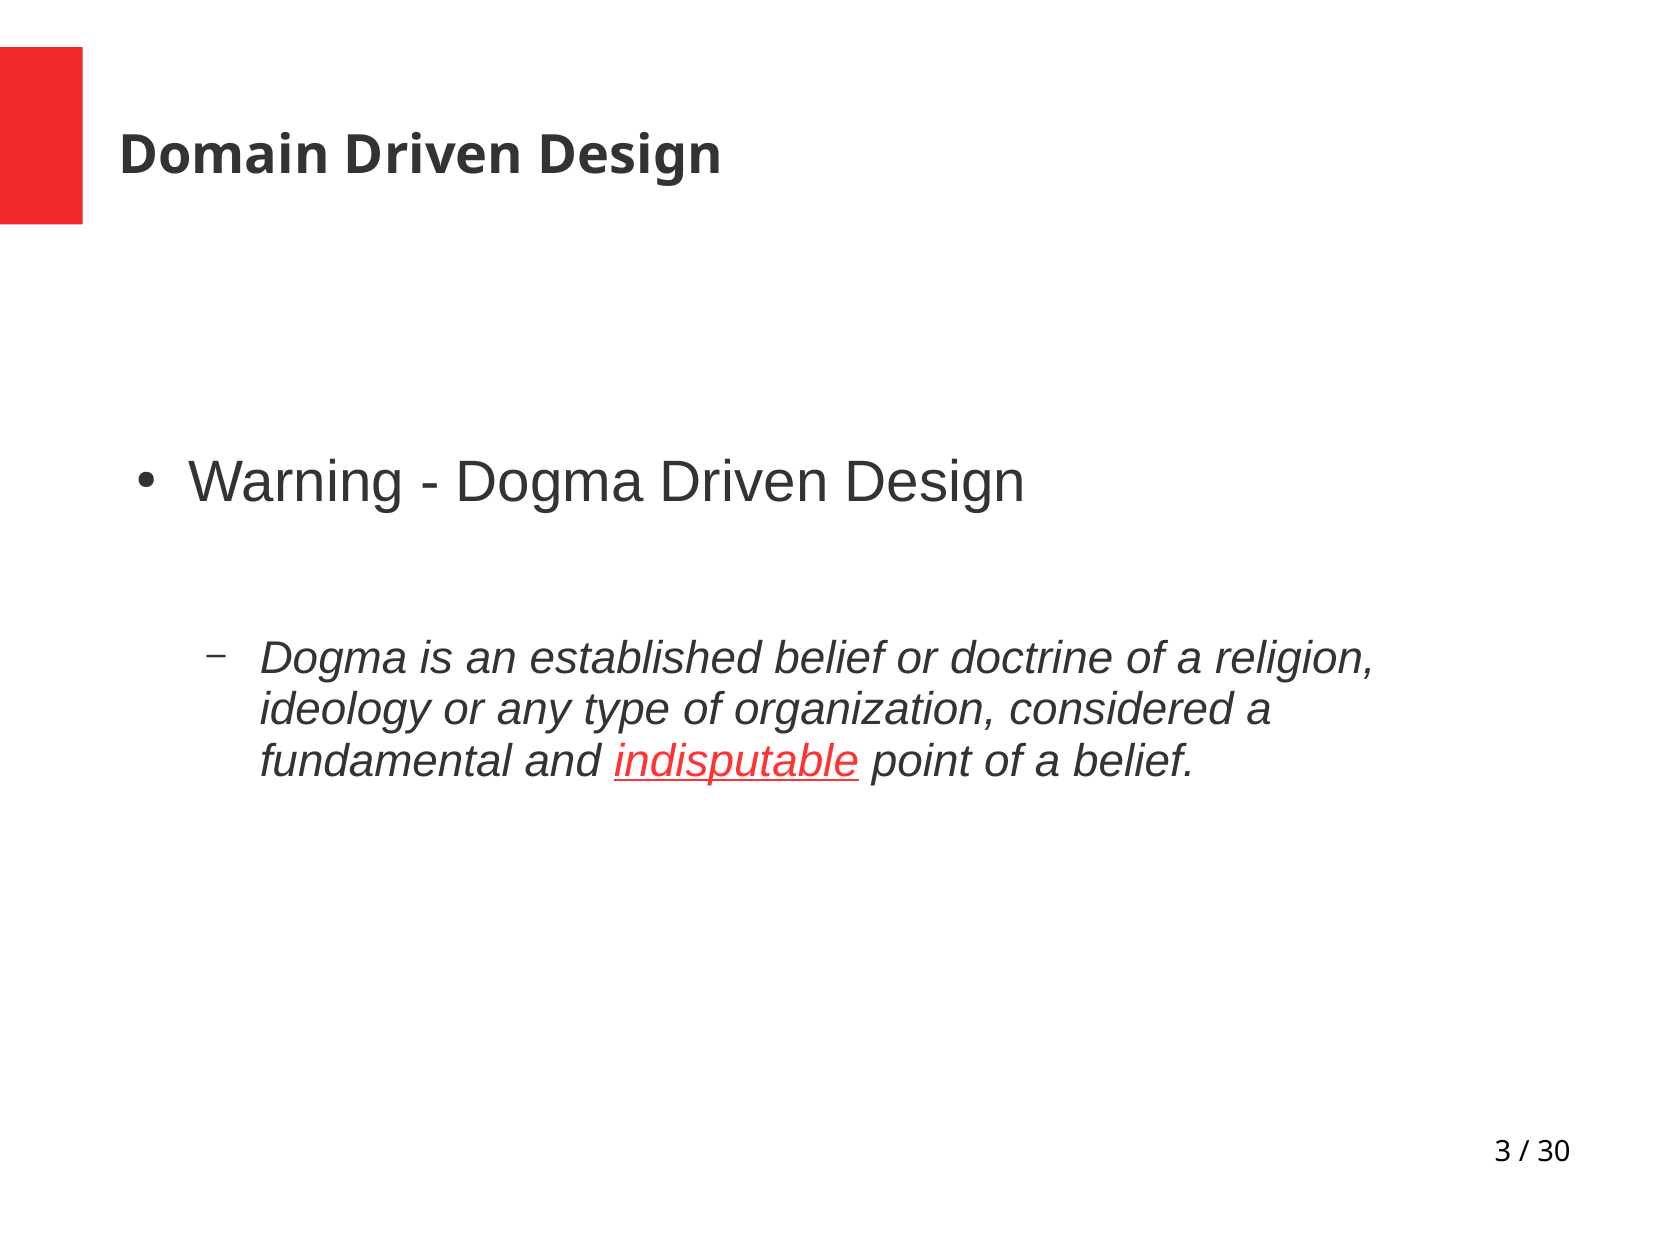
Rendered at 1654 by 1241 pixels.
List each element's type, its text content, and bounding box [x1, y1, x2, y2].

title Domain Driven Design [118, 49, 1571, 257]
list Warning - Dogma Driven Design Dogma is an established belief or doctrine of a religion, ideology or any type of organization, considered a fundamental and indisputable point of a belief. [118, 354, 1536, 1074]
